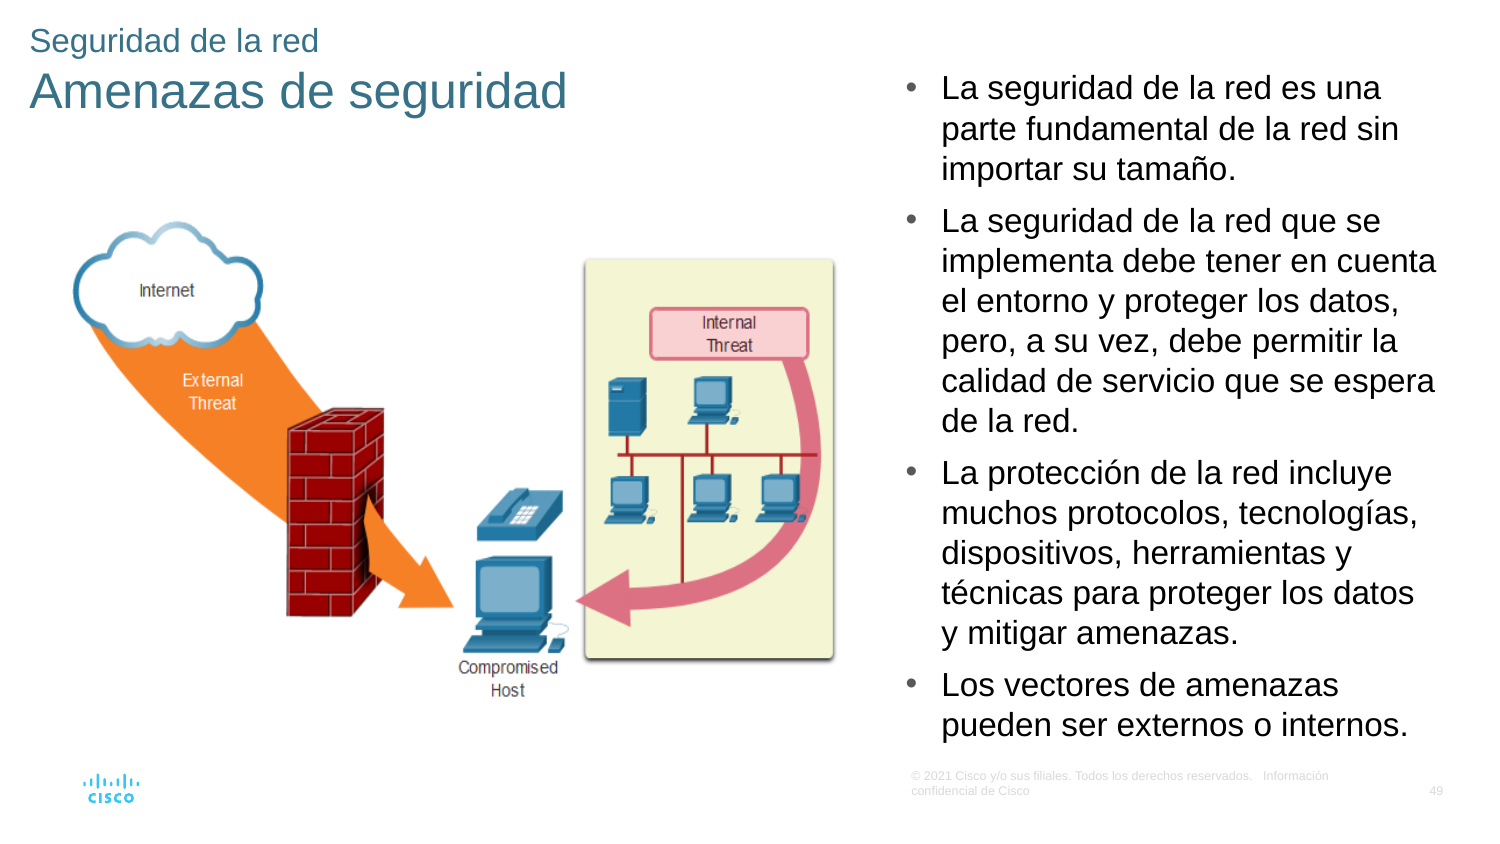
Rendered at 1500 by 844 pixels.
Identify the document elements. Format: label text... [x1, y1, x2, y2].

list La seguridad de la red es una parte fundamental de la red sin importar su tamaño. La seguridad de la red que se implementa debe tener en cuenta el entorno y proteger los datos, pero, a su vez, debe permitir la calidad de servicio que se espera de la red. La protección de la red incluye muchos protocolos, tecnologías, dispositivos, herramientas y técnicas para proteger los datos y mitigar amenazas. Los vectores de amenazas pueden ser externos o internos. [867, 59, 1470, 685]
title Seguridad de la red Amenazas de seguridad [14, 6, 855, 131]
picture [56, 216, 855, 707]
